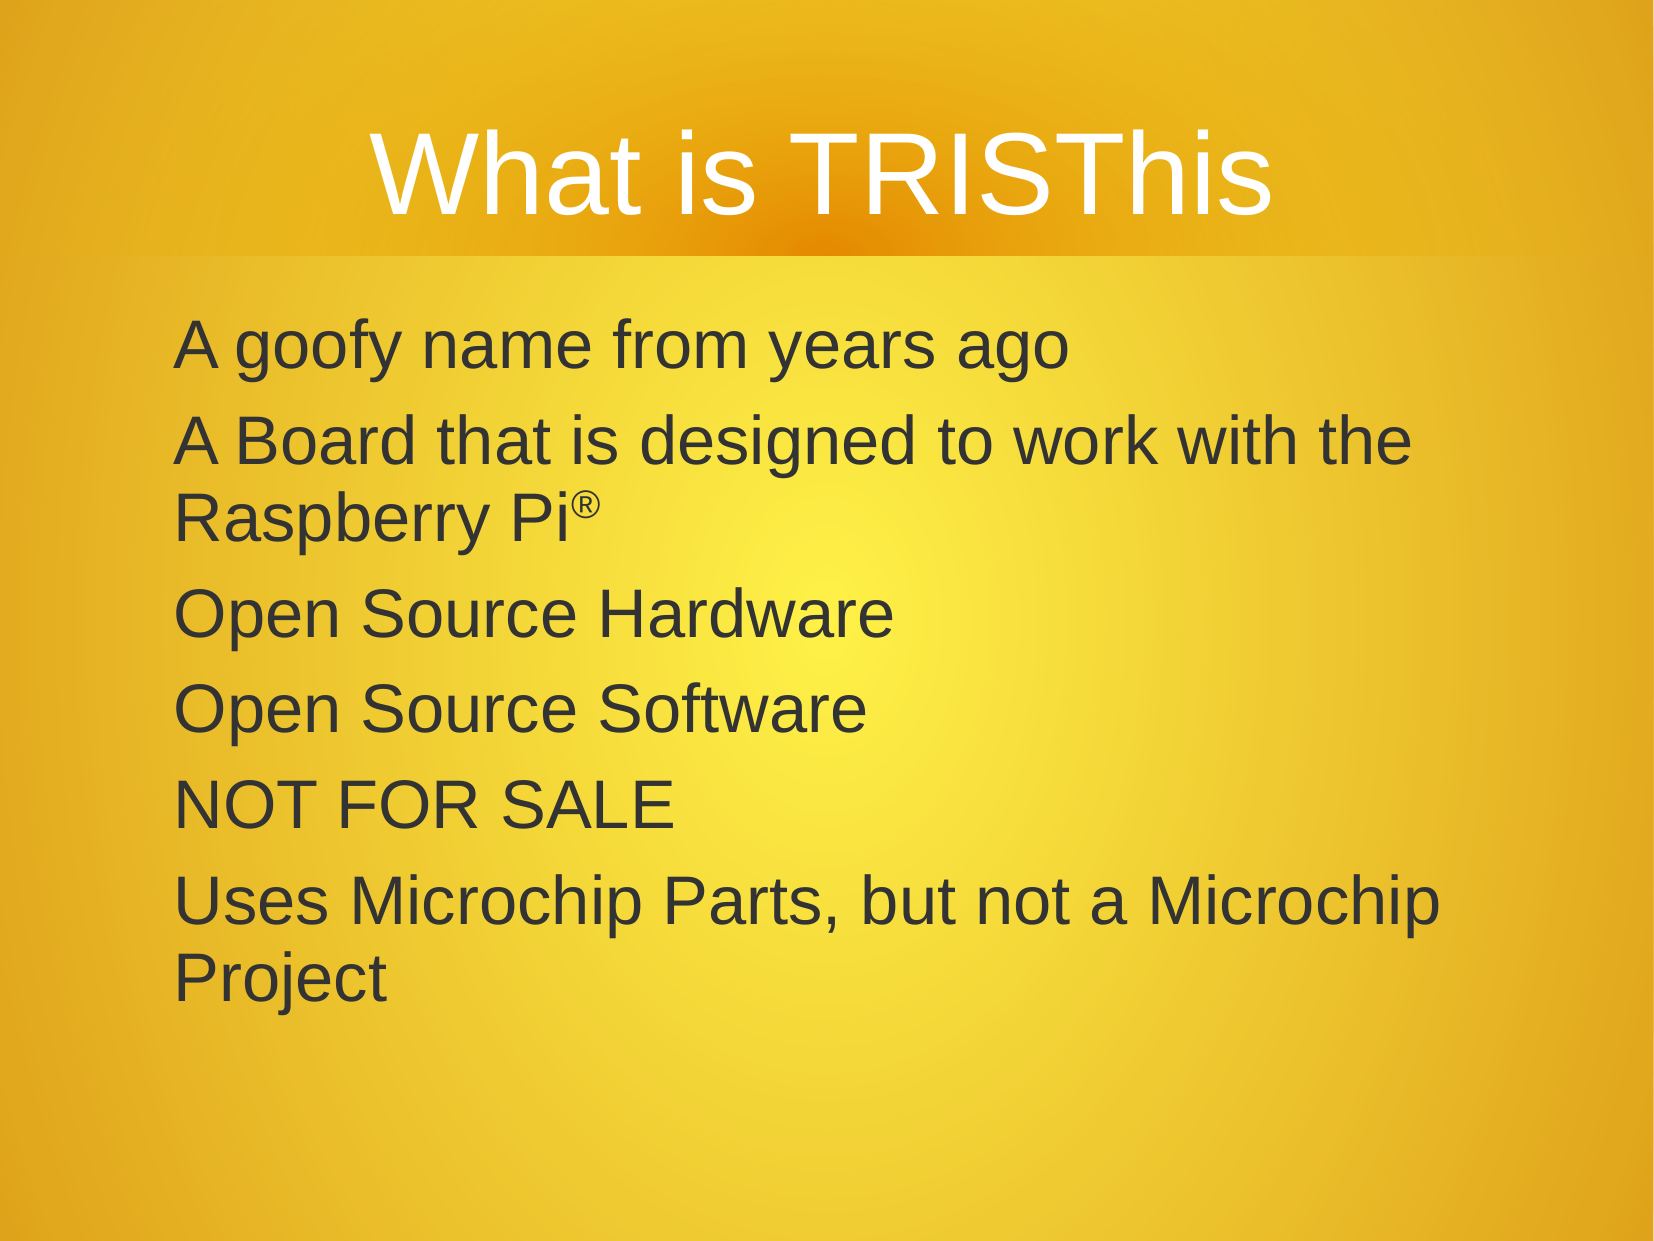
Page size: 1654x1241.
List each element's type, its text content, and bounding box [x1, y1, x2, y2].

title What is TRISThis [78, 70, 1567, 278]
list A goofy name from years ago A Board that is designed to work with the Raspberry Pi® Open Source Hardware Open Source Software NOT FOR SALE Uses Microchip Parts, but not a Microchip Project [134, 306, 1519, 1027]
